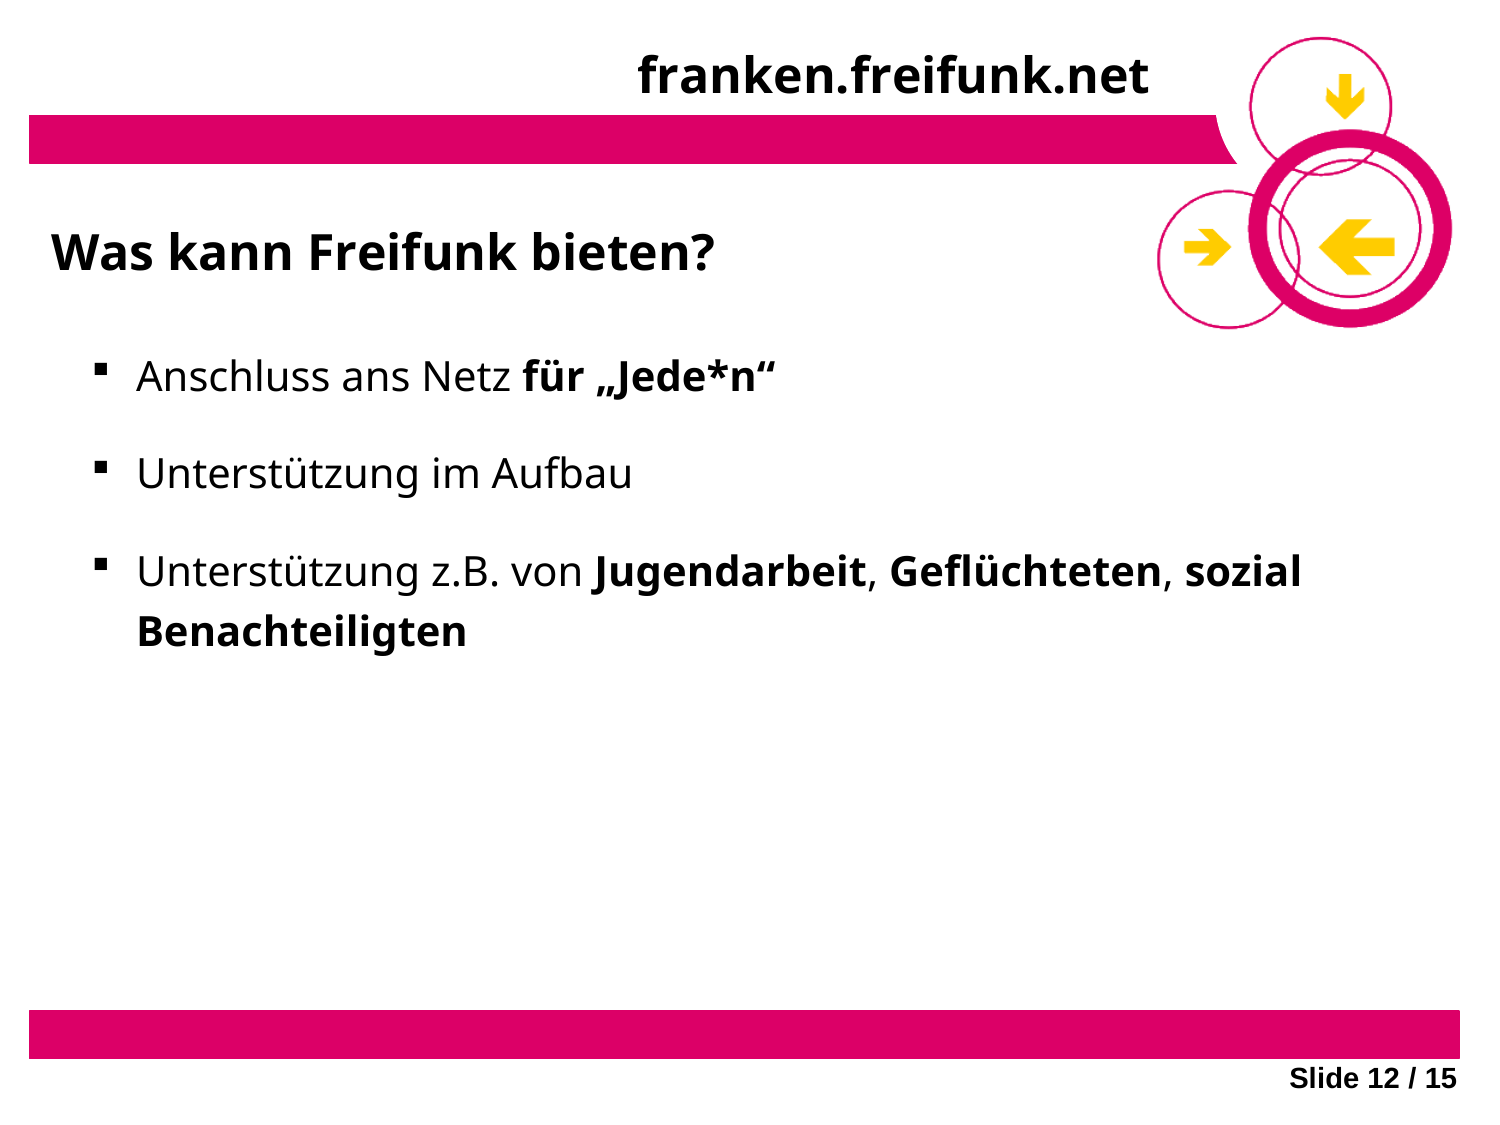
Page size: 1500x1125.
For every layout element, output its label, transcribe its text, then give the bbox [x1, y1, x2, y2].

picture [1150, 32, 1461, 332]
text_box Anschluss ans Netz für „Jede*n“ Unterstützung im Aufbau Unterstützung z.B. von Jugendarbeit, Geflüchteten, sozial Benachteiligten [61, 342, 1418, 1029]
text_box Was kann Freifunk bieten? [51, 212, 1123, 284]
